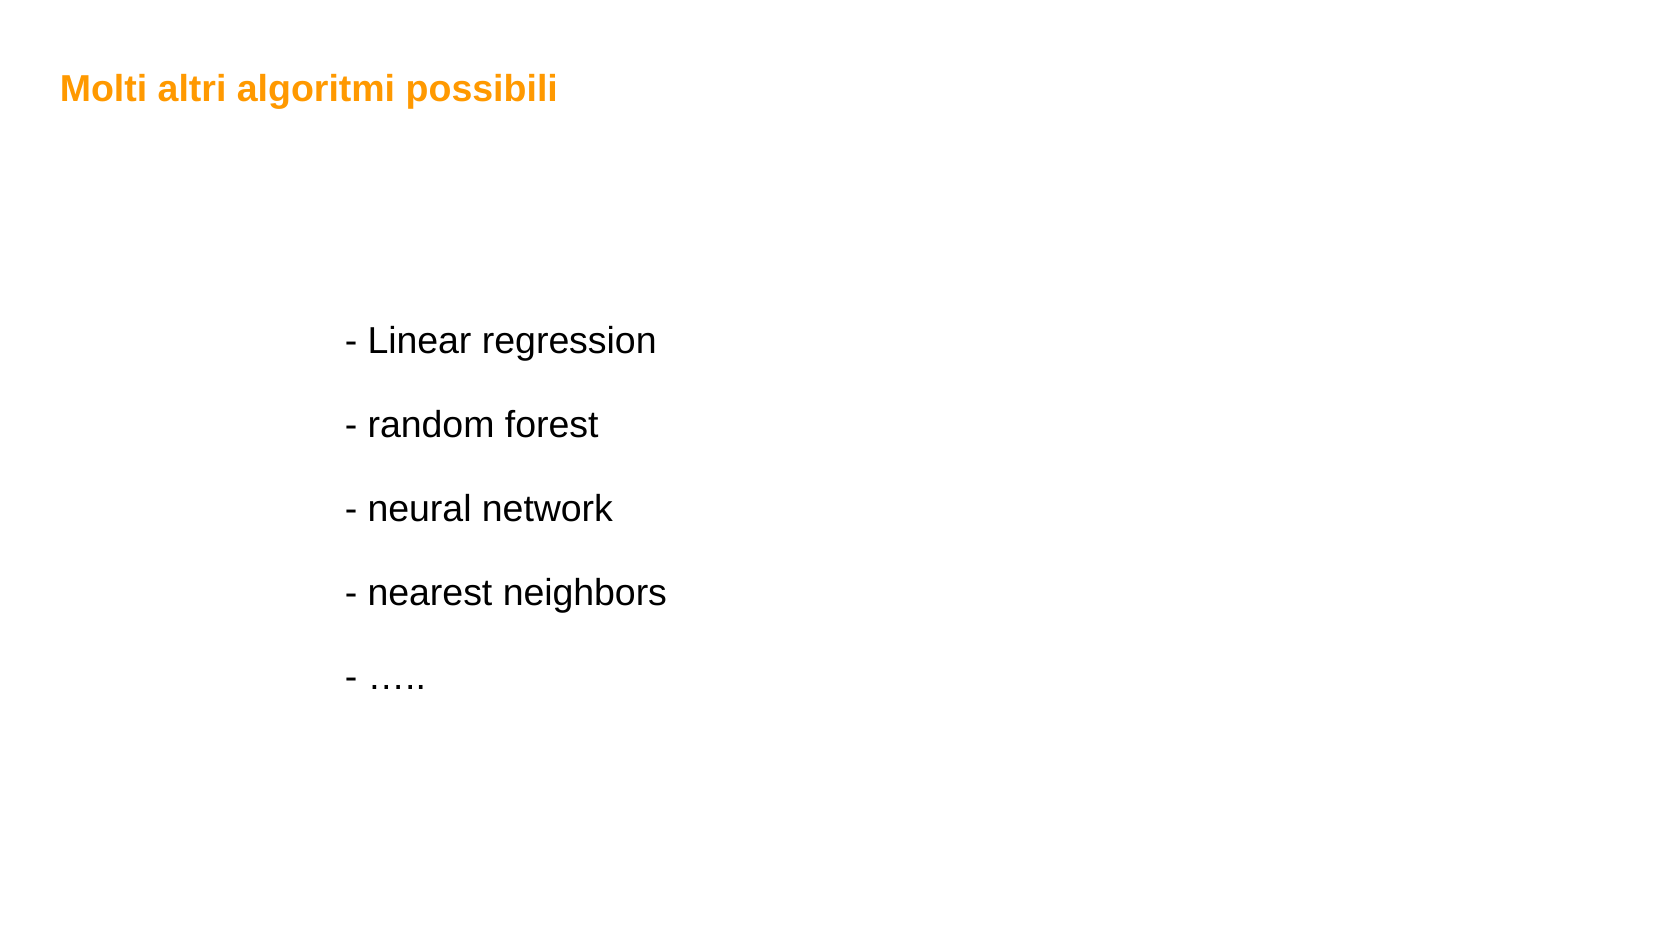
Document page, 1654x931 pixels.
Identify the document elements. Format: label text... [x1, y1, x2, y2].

text_box - Linear regression - random forest - neural network - nearest neighbors - ….. [330, 312, 1321, 706]
text_box Molti altri algoritmi possibili [45, 60, 751, 159]
